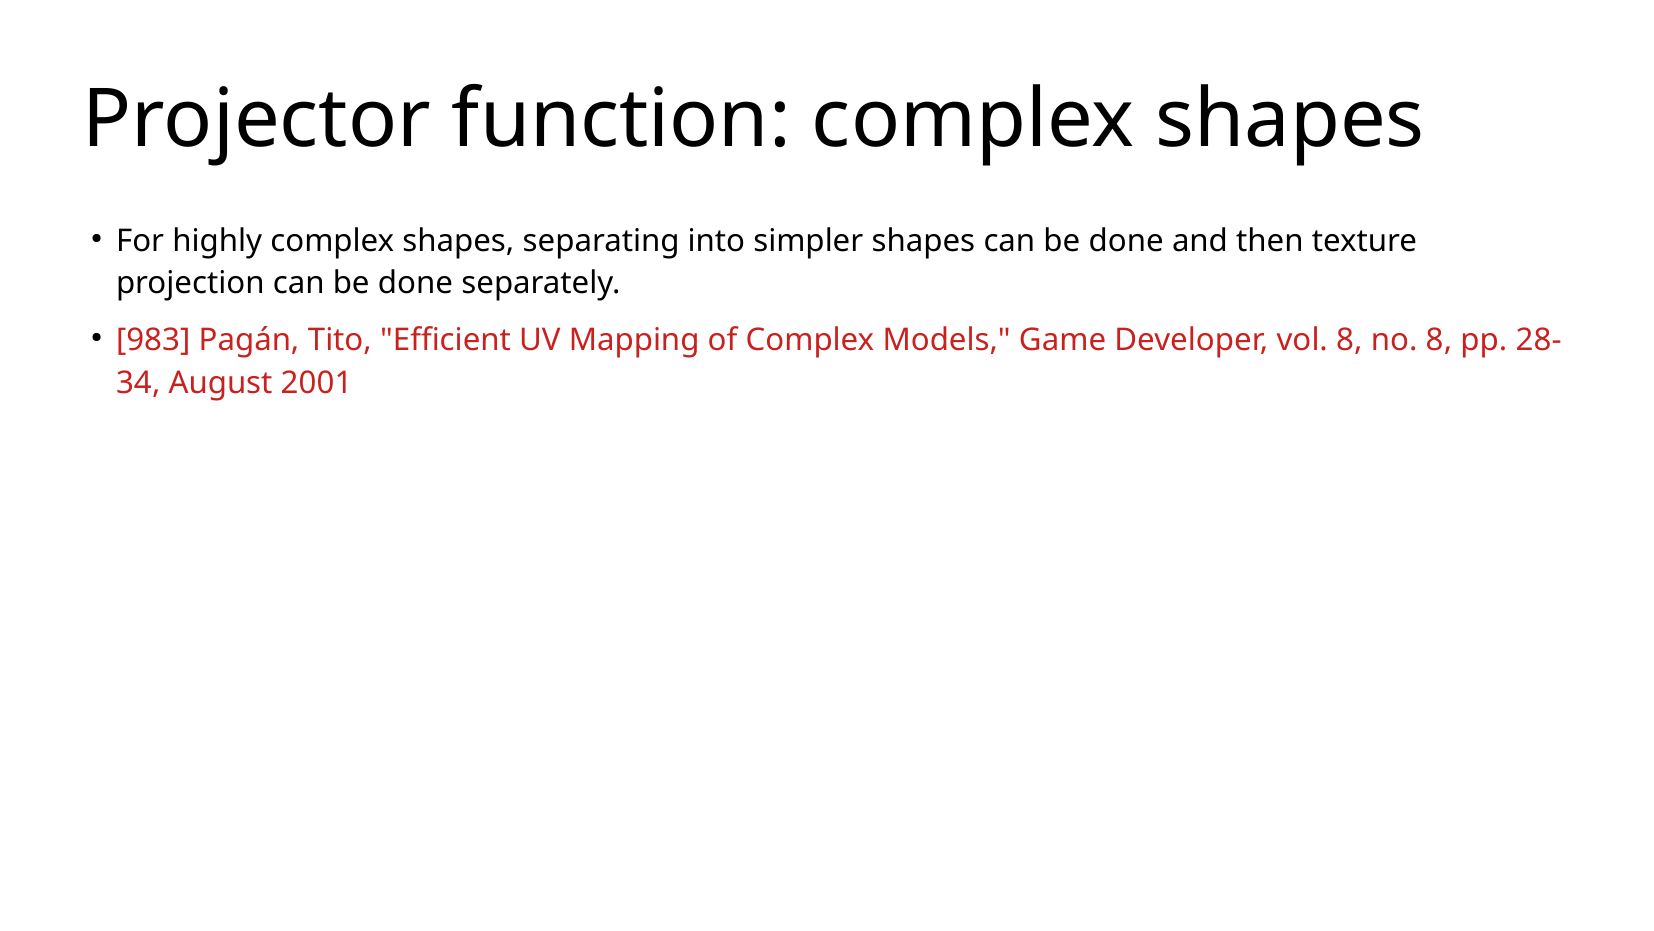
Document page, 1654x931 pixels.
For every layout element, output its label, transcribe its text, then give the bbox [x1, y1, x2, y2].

list For highly complex shapes, separating into simpler shapes can be done and then texture projection can be done separately. [983] Pagán, Tito, "Efficient UV Mapping of Complex Models," Game Developer, vol. 8, no. 8, pp. 28-34, August 2001 [82, 217, 1571, 406]
title Projector function: complex shapes [82, 37, 1571, 193]
